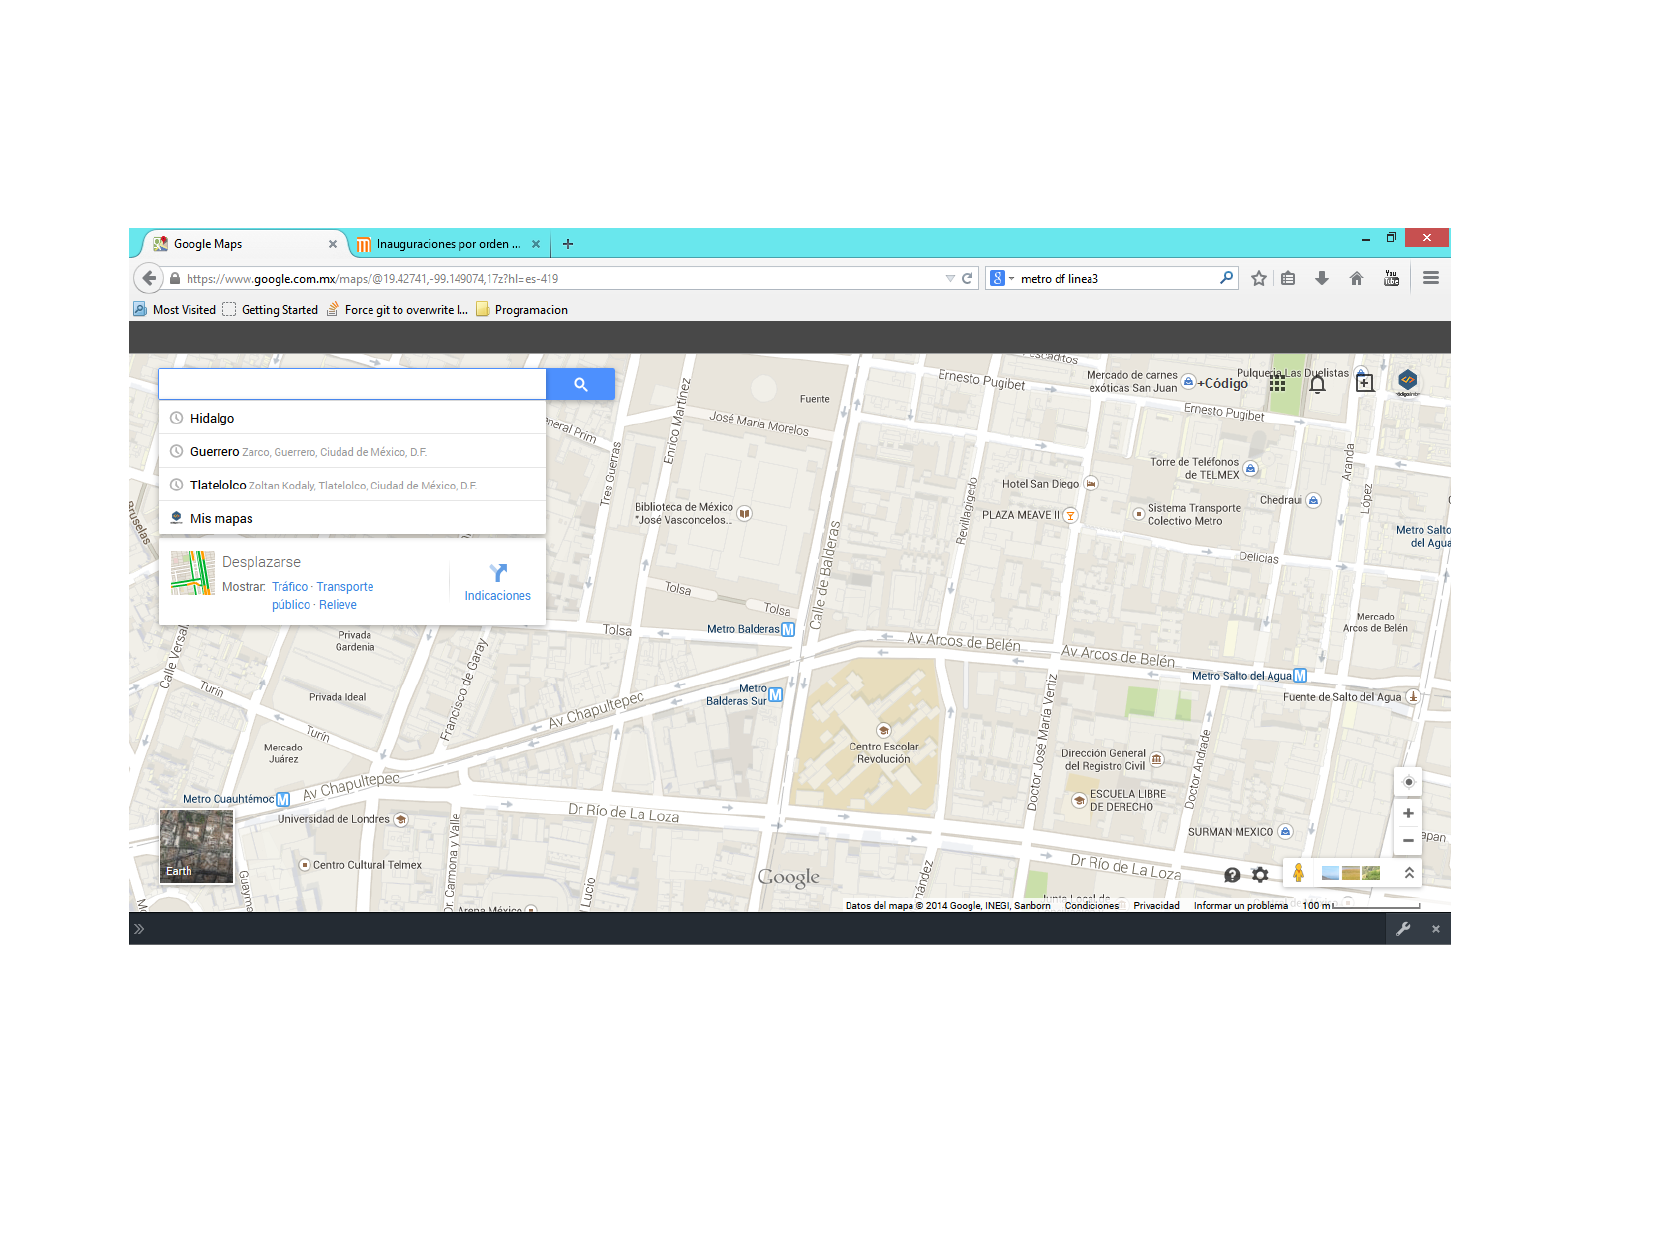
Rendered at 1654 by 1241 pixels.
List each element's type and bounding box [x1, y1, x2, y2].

picture [129, 228, 1451, 945]
